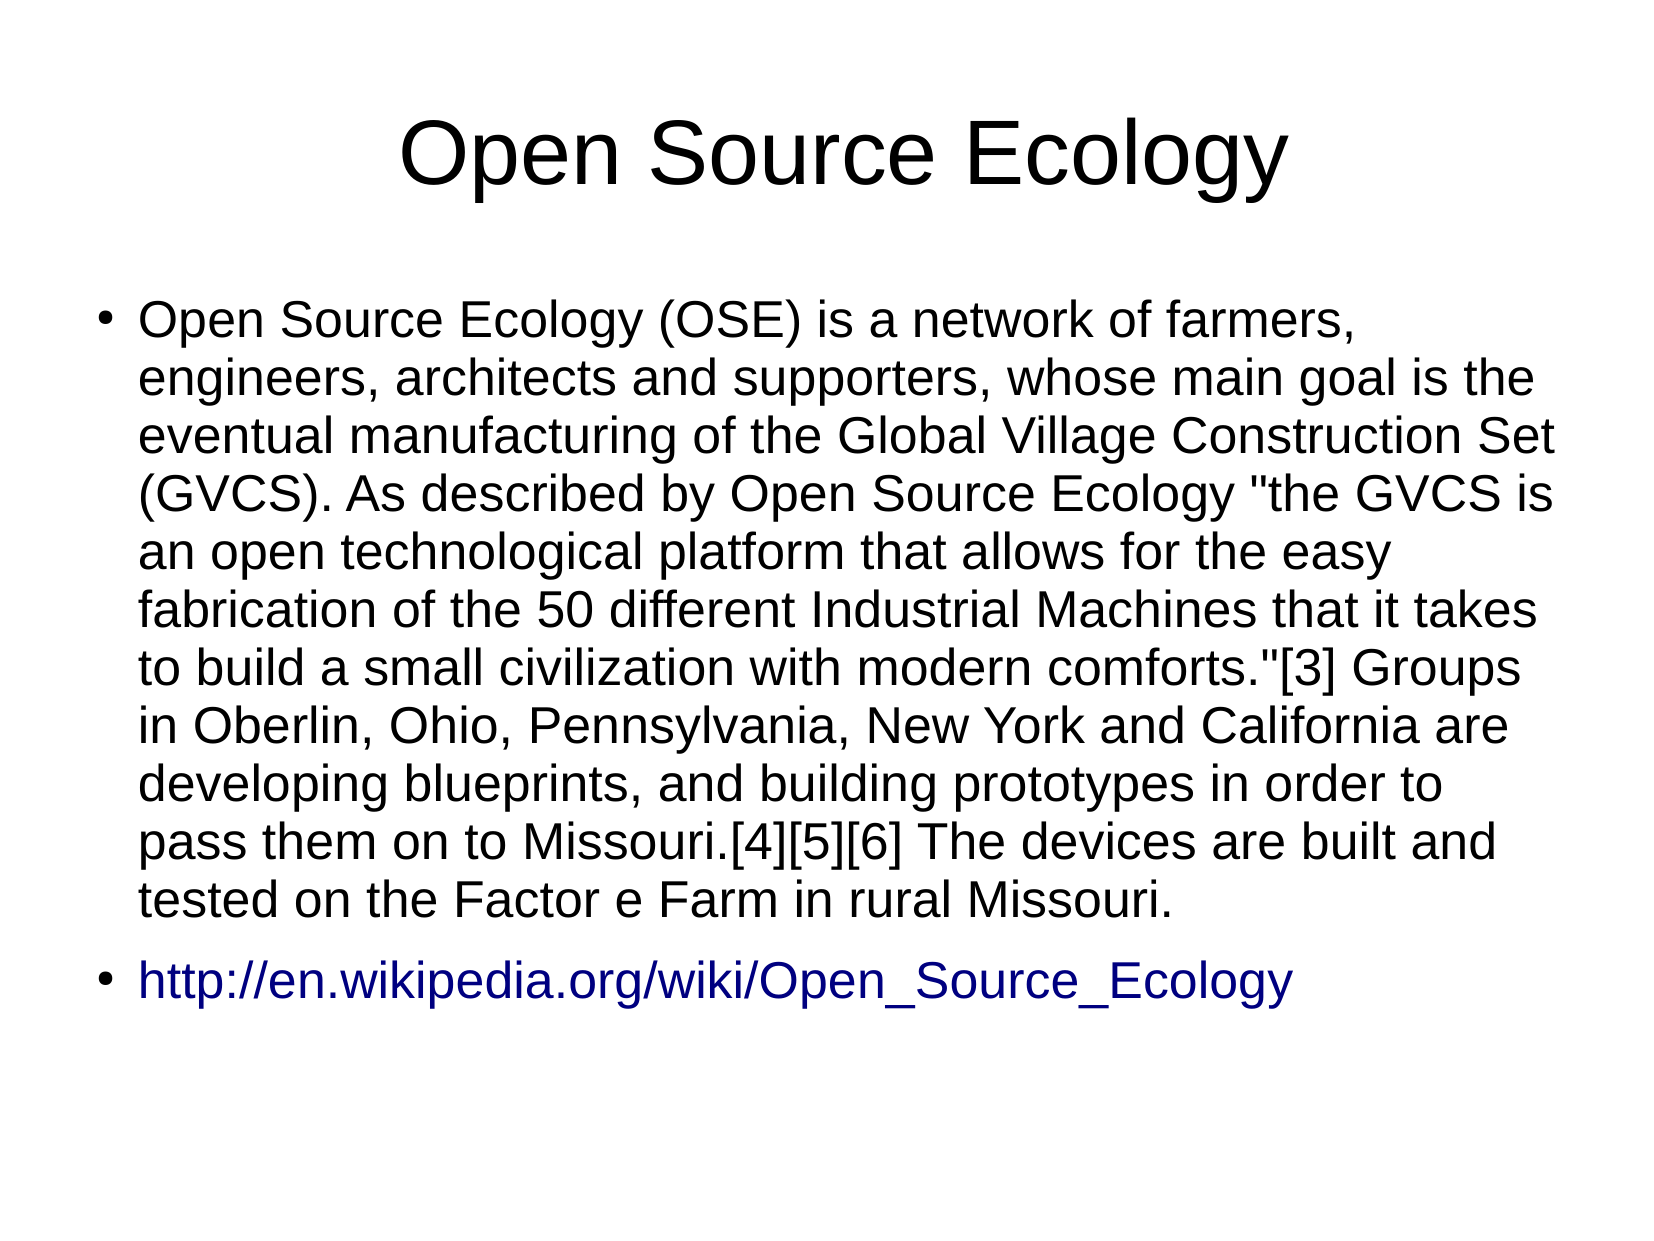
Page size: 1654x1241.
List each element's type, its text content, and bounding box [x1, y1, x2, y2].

list Open Source Ecology (OSE) is a network of farmers, engineers, architects and supporters, whose main goal is the eventual manufacturing of the Global Village Construction Set (GVCS). As described by Open Source Ecology "the GVCS is an open technological platform that allows for the easy fabrication of the 50 different Industrial Machines that it takes to build a small civilization with modern comforts."[3] Groups in Oberlin, Ohio, Pennsylvania, New York and California are developing blueprints, and building prototypes in order to pass them on to Missouri.[4][5][6] The devices are built and tested on the Factor e Farm in rural Missouri. http://en.wikipedia.org/wiki/Open_Source_Ecology [82, 290, 1571, 1010]
title Open Source Ecology [82, 49, 1571, 257]
